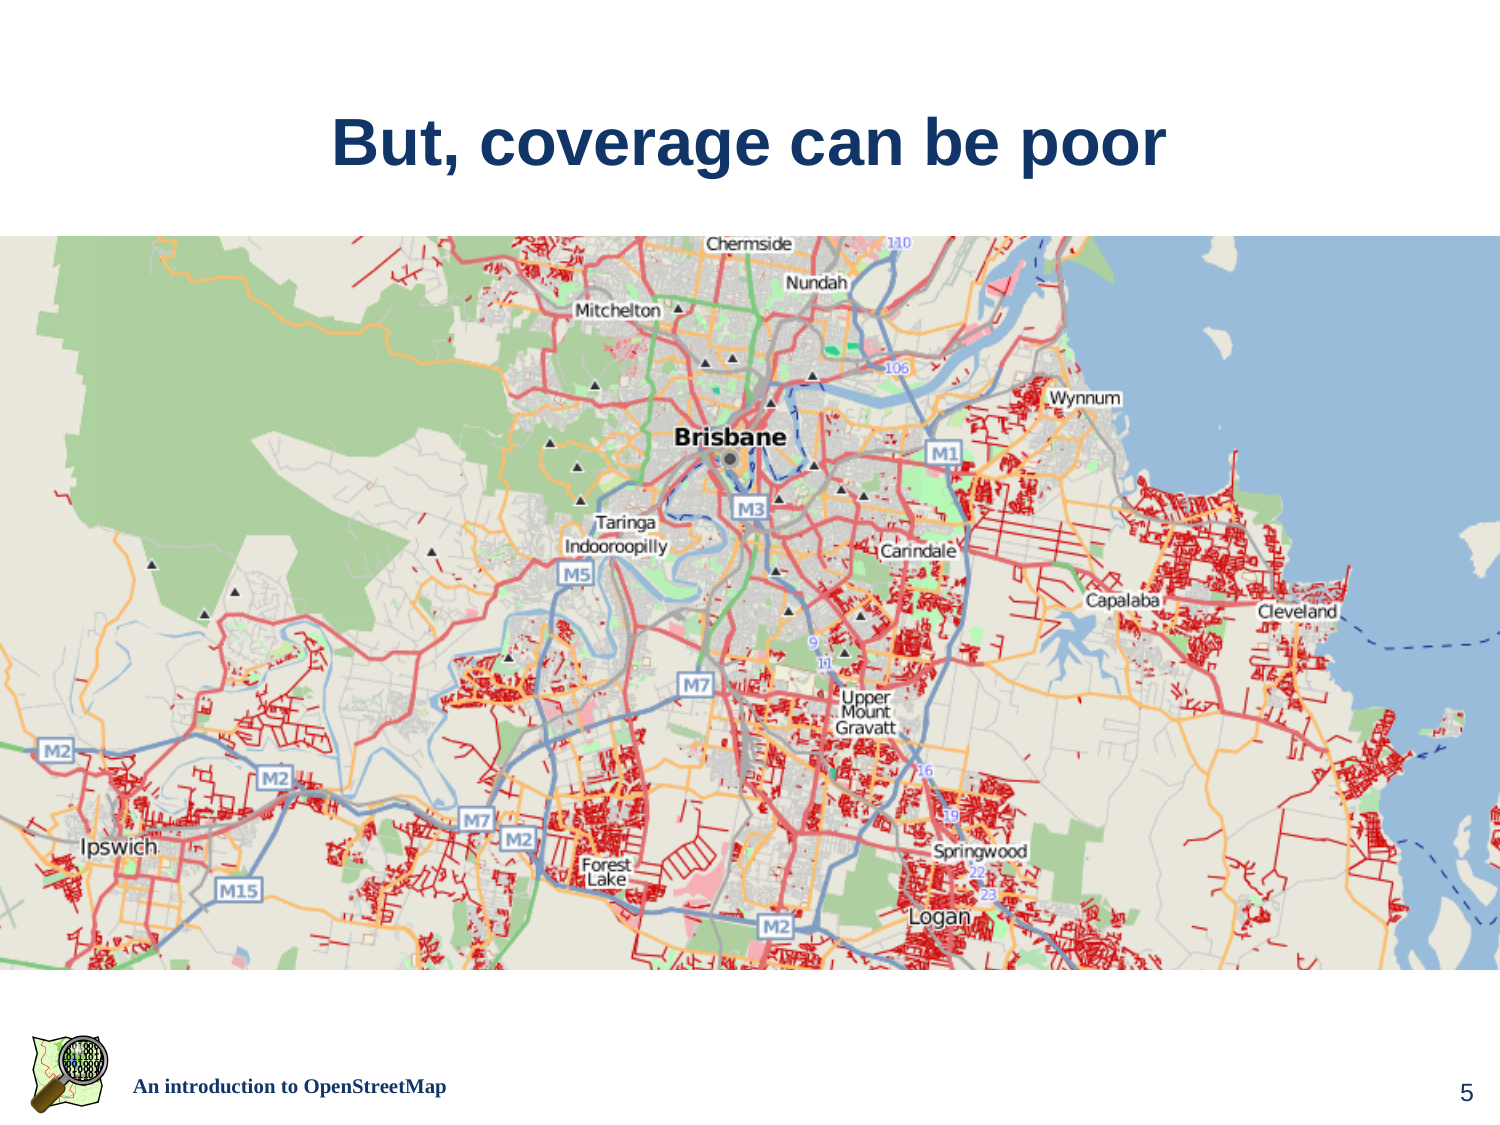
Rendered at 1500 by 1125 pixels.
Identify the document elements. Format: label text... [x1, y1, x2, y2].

picture [29, 1033, 110, 1114]
picture [0, 236, 1500, 970]
title But, coverage can be poor [74, 44, 1425, 233]
